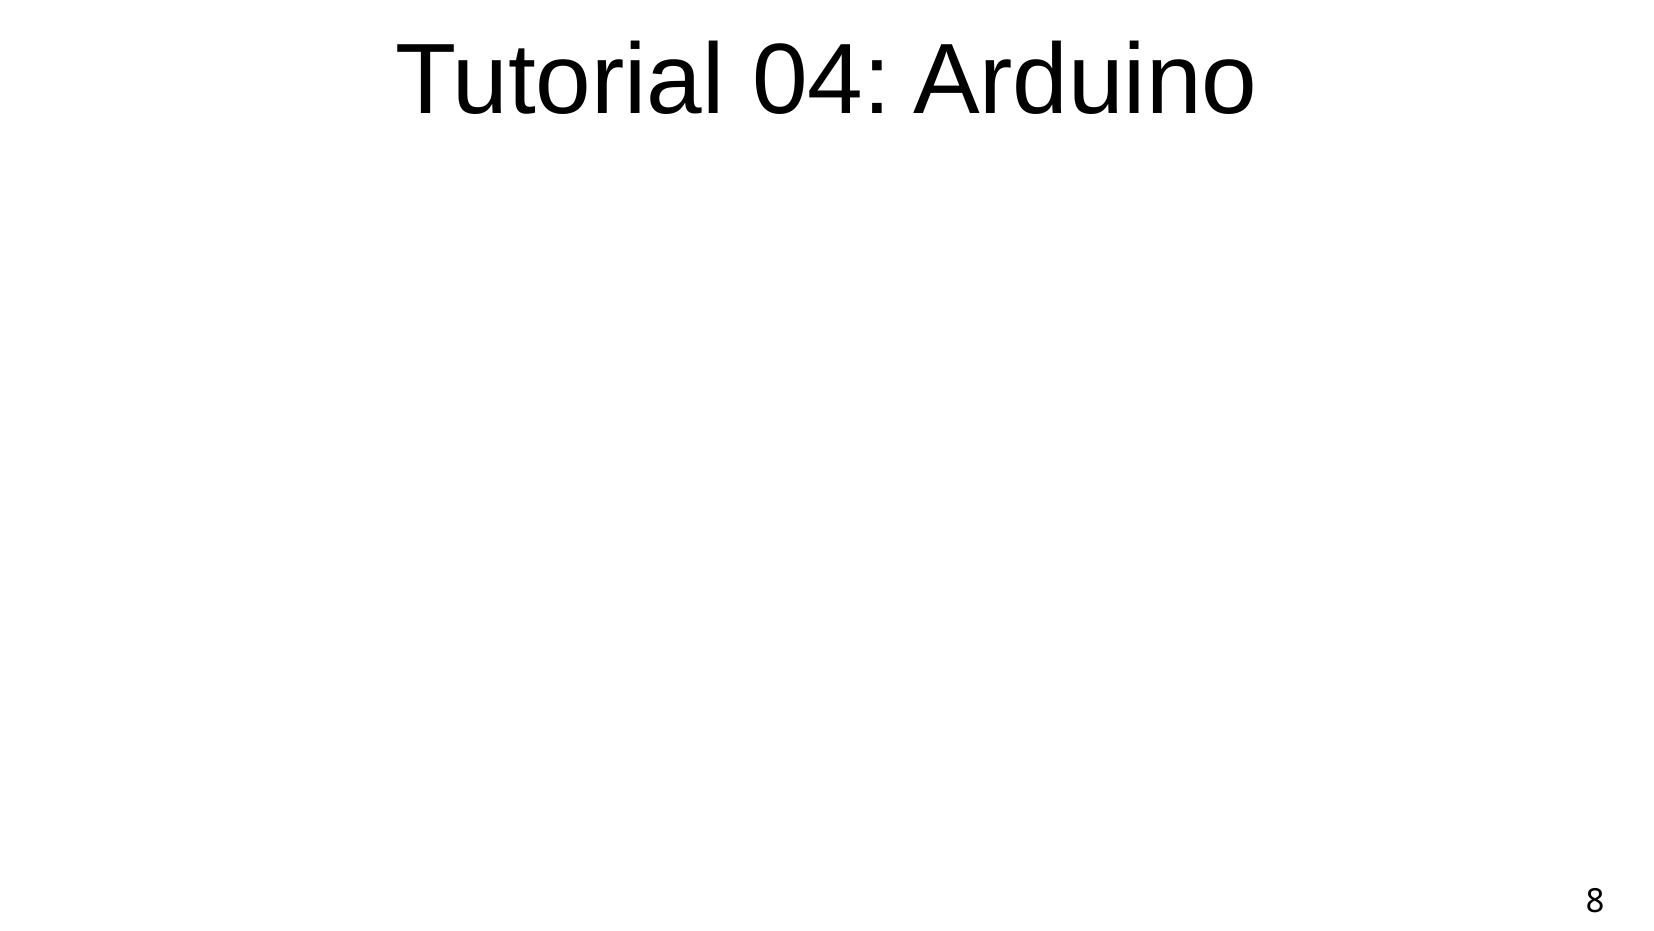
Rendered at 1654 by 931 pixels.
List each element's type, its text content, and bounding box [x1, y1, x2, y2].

title Tutorial 04: Arduino [82, 1, 1571, 157]
